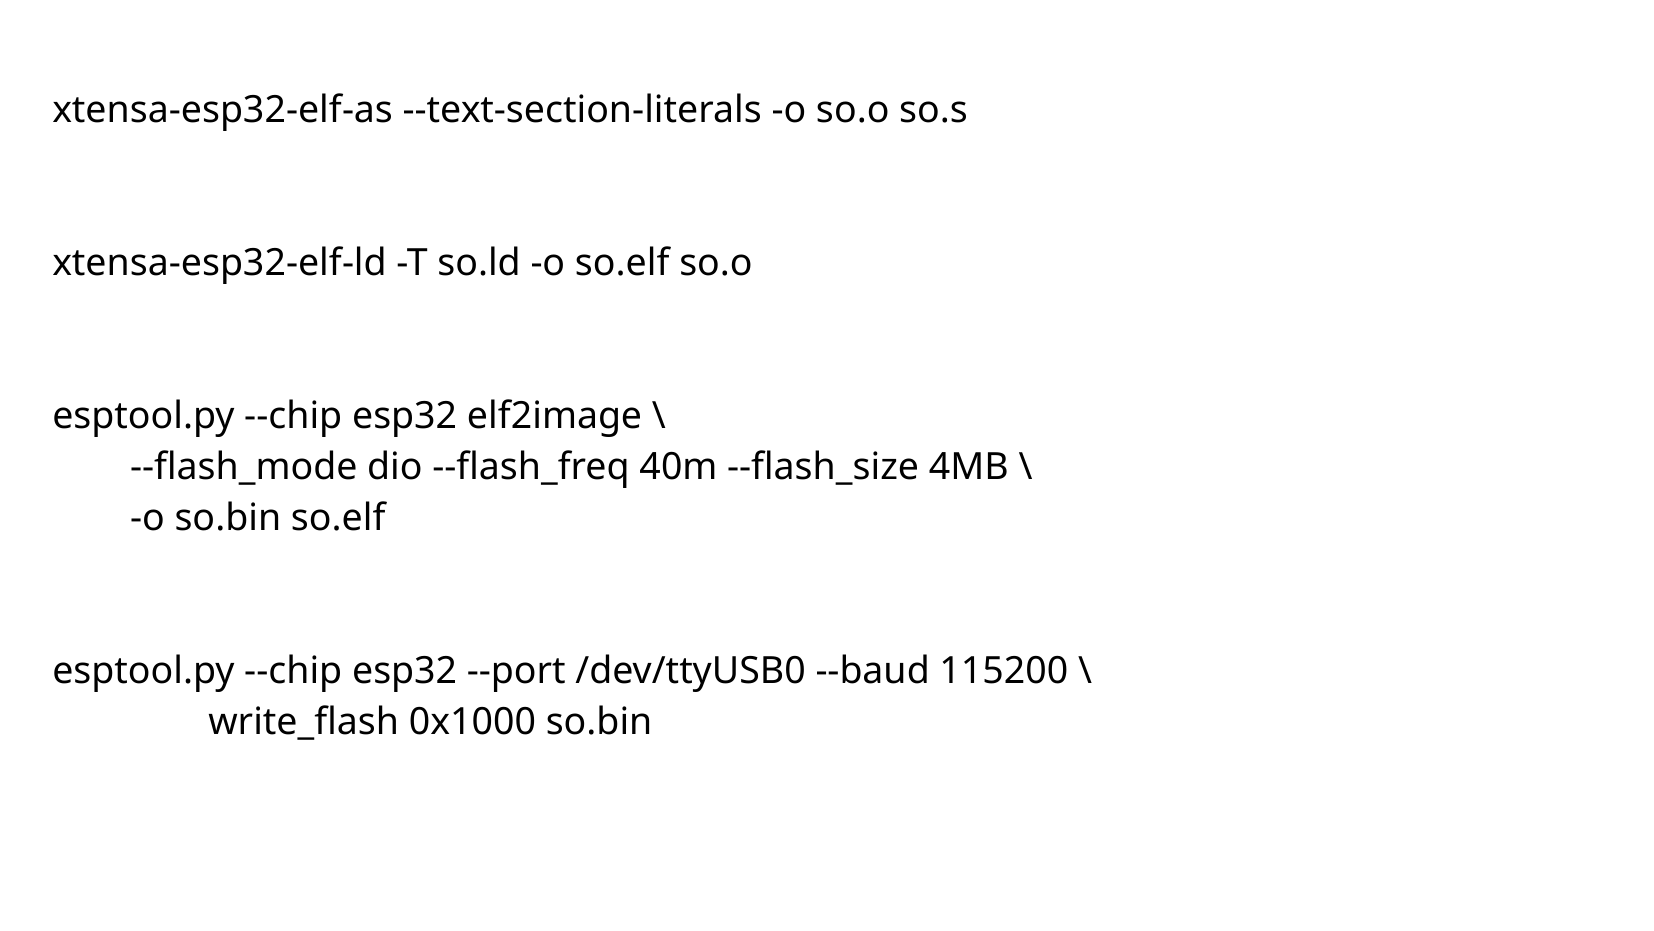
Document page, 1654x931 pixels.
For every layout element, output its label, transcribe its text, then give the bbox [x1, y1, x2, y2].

text_box xtensa-esp32-elf-as --text-section-literals -o so.o so.s xtensa-esp32-elf-ld -T so.ld -o so.elf so.o esptool.py --chip esp32 elf2image \ --flash_mode dio --flash_freq 40m --flash_size 4MB \ -o so.bin so.elf esptool.py --chip esp32 --port /dev/ttyUSB0 --baud 115200 \ write_flash 0x1000 so.bin [37, 75, 1654, 734]
